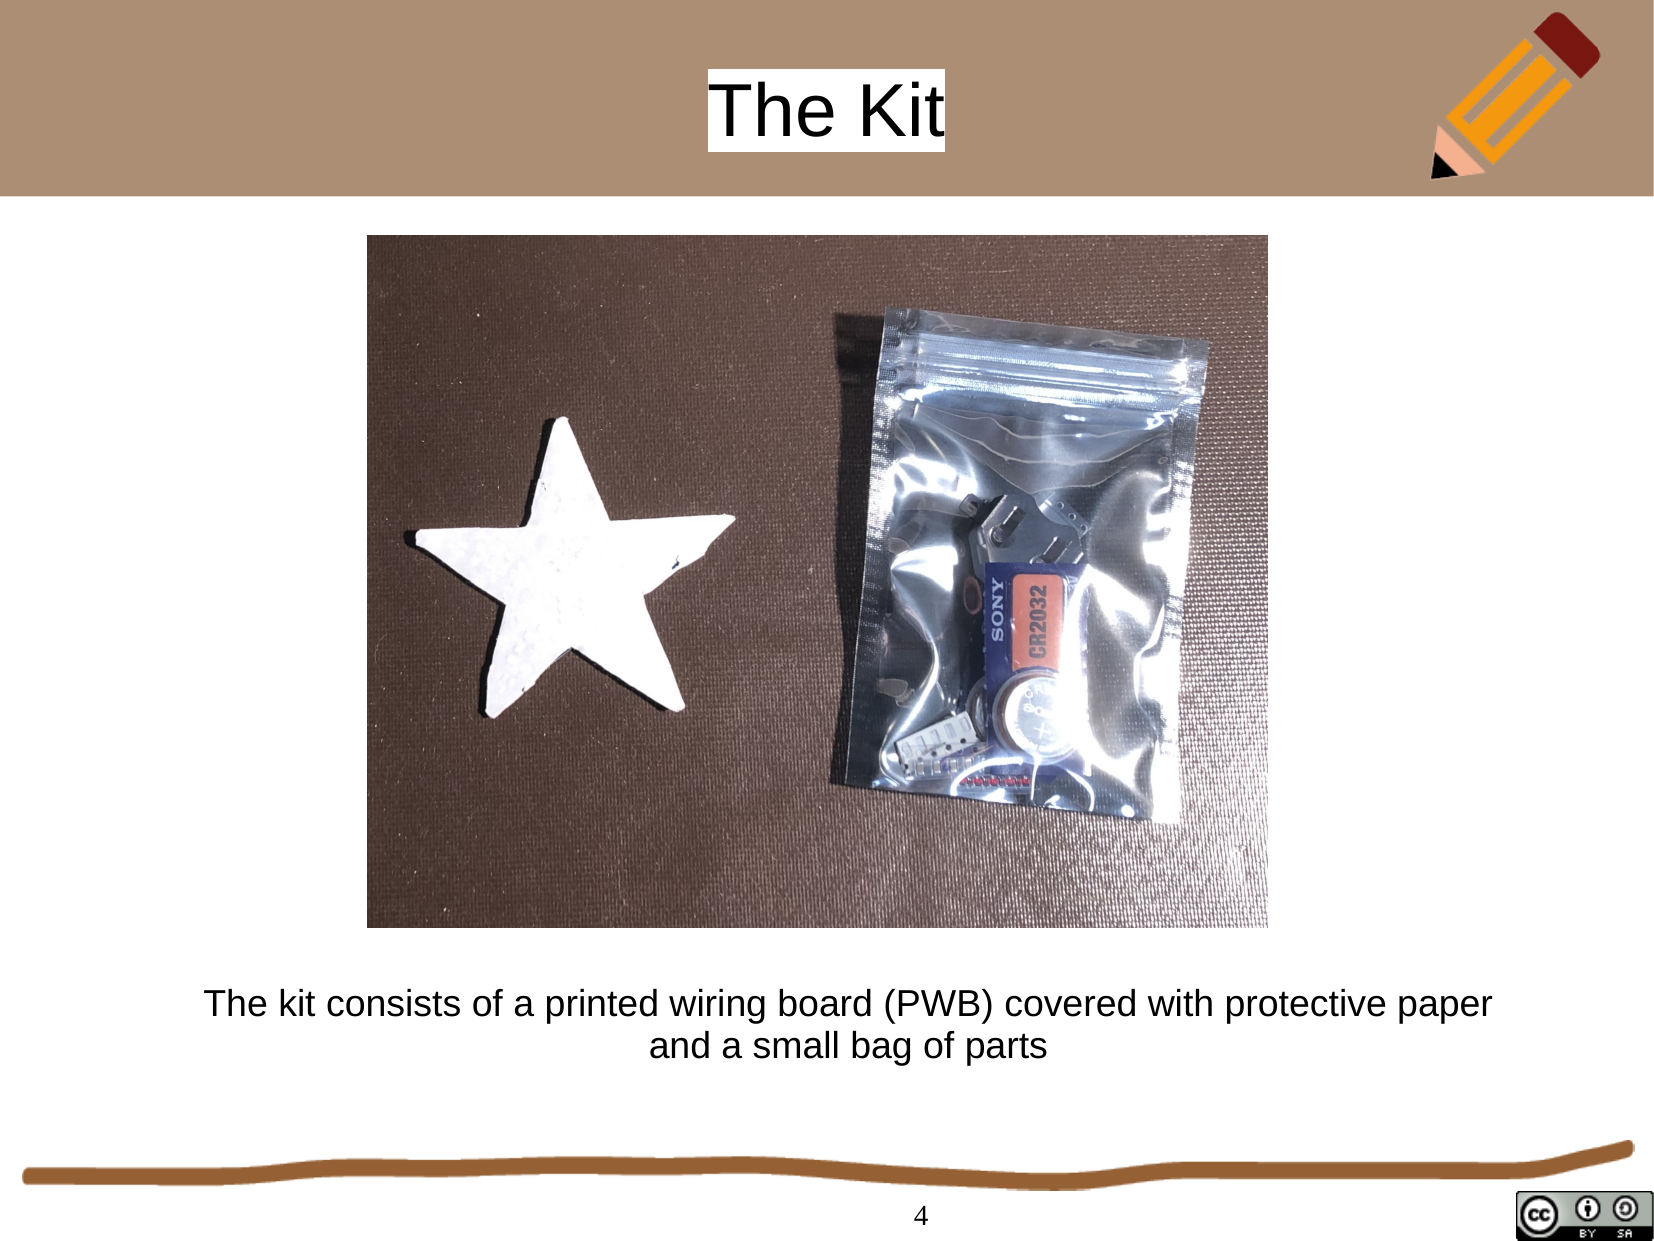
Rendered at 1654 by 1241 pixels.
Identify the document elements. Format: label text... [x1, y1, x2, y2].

text_box The kit consists of a printed wiring board (PWB) covered with protective paper and a small bag of parts [167, 975, 1529, 1074]
title The Kit [82, 49, 1571, 172]
picture [1430, 12, 1601, 181]
picture [367, 235, 1268, 928]
picture [22, 1140, 1654, 1241]
